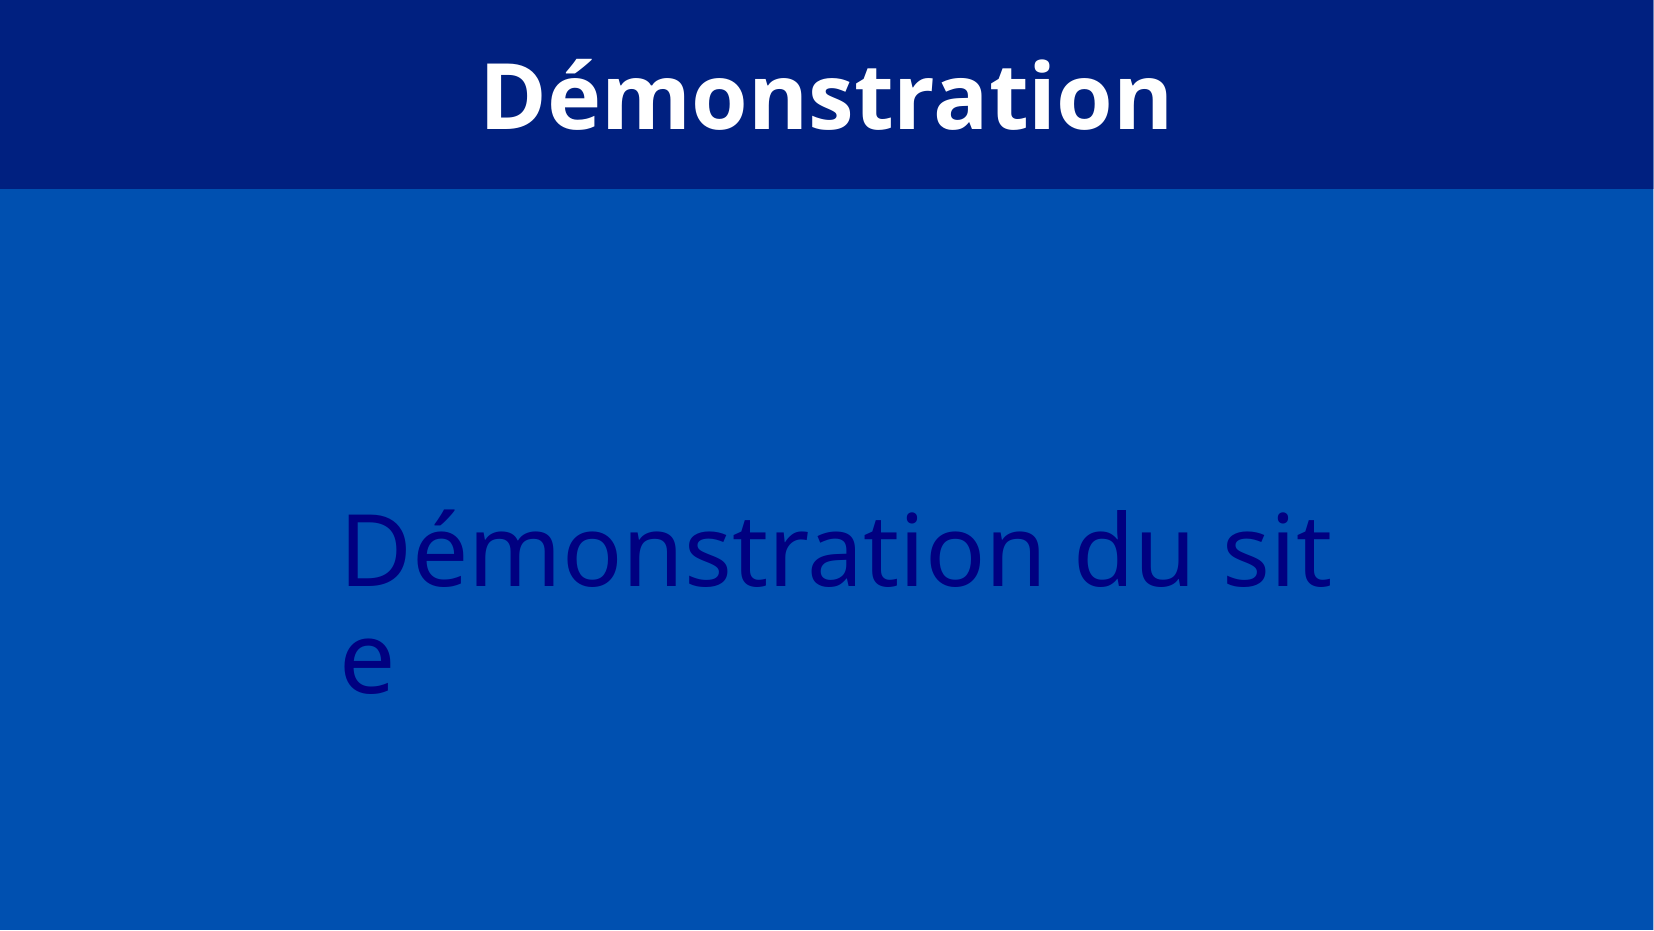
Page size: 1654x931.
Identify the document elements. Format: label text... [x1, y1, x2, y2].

text_box Démonstration du site [324, 472, 1359, 608]
title Démonstration [0, 0, 1654, 189]
